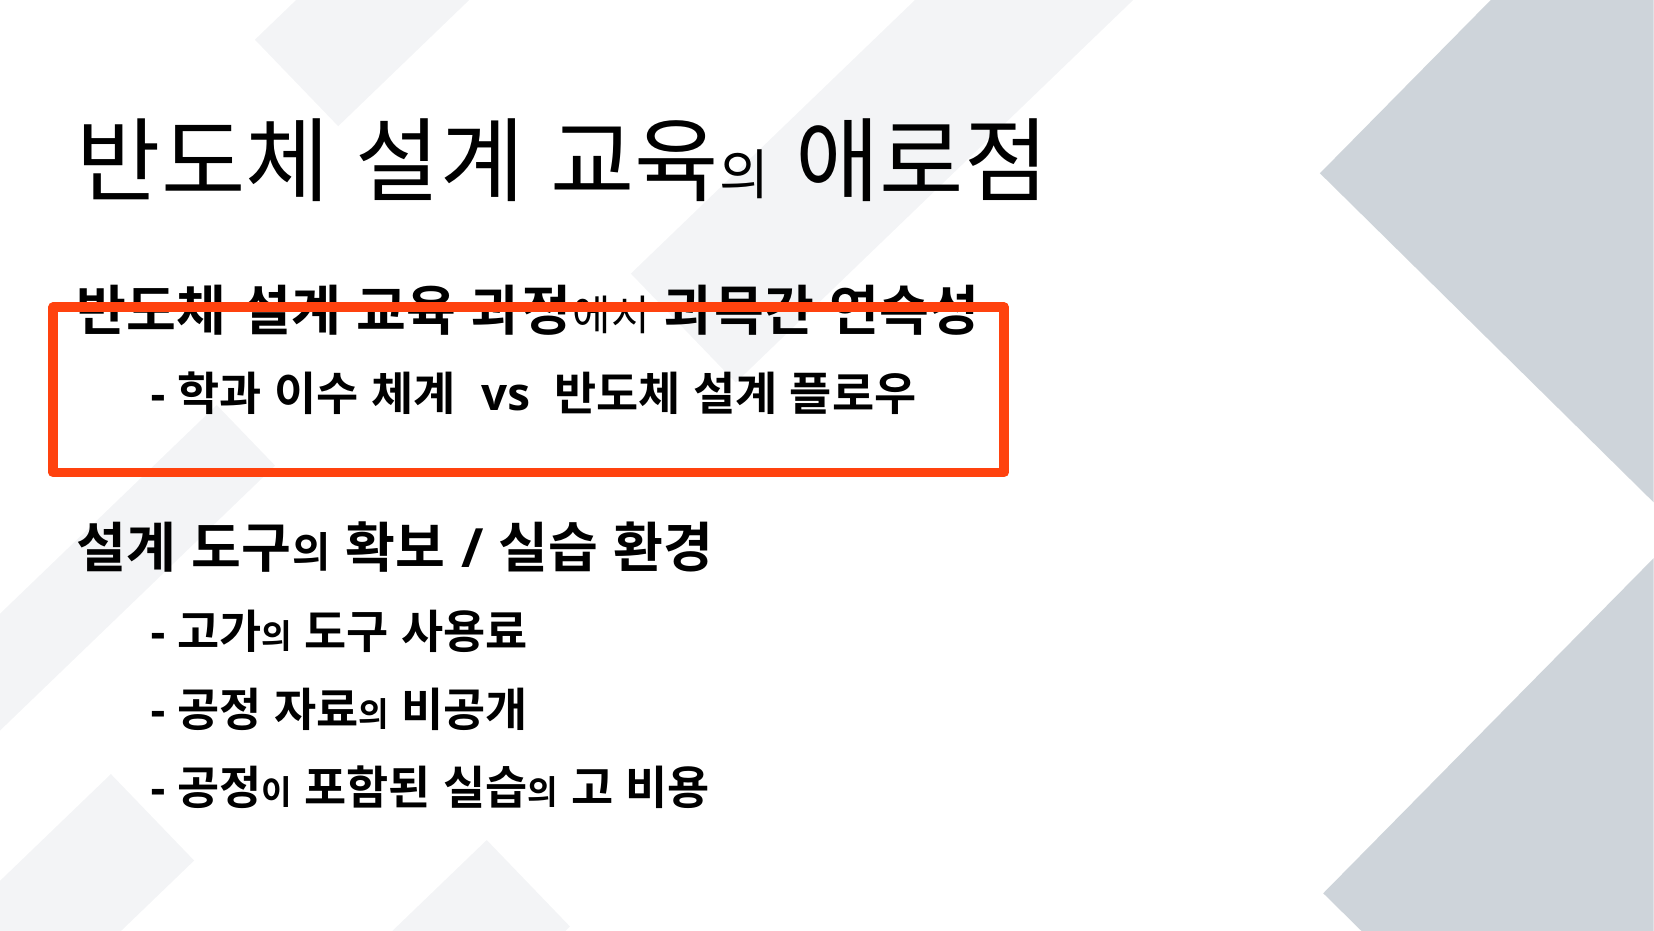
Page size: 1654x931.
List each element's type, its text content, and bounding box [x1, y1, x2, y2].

title 반도체 설계 교육의 애로점 [76, 76, 1565, 233]
subtitle 반도체 설계 교육 과정에서 과목간 연속성 -학과 이수 체계 vs 반도체 설계 플로우 설계 도구의 확보/실습 환경 -고가의 도구 사용료 -공정 자료의 비공개 -공정이 포함된 실습의 고 비용 [76, 265, 1565, 886]
subtitle 반도체 설계 교육 과정에서 과목간 연속성 -학과 이수 체계 vs 반도체 설계 플로우 설계 도구의 확보/실습 환경 -고가의 도구 사용료 -공정 자료의 비공개 -공정이 포함된 실습의 고 비용 [76, 312, 999, 468]
